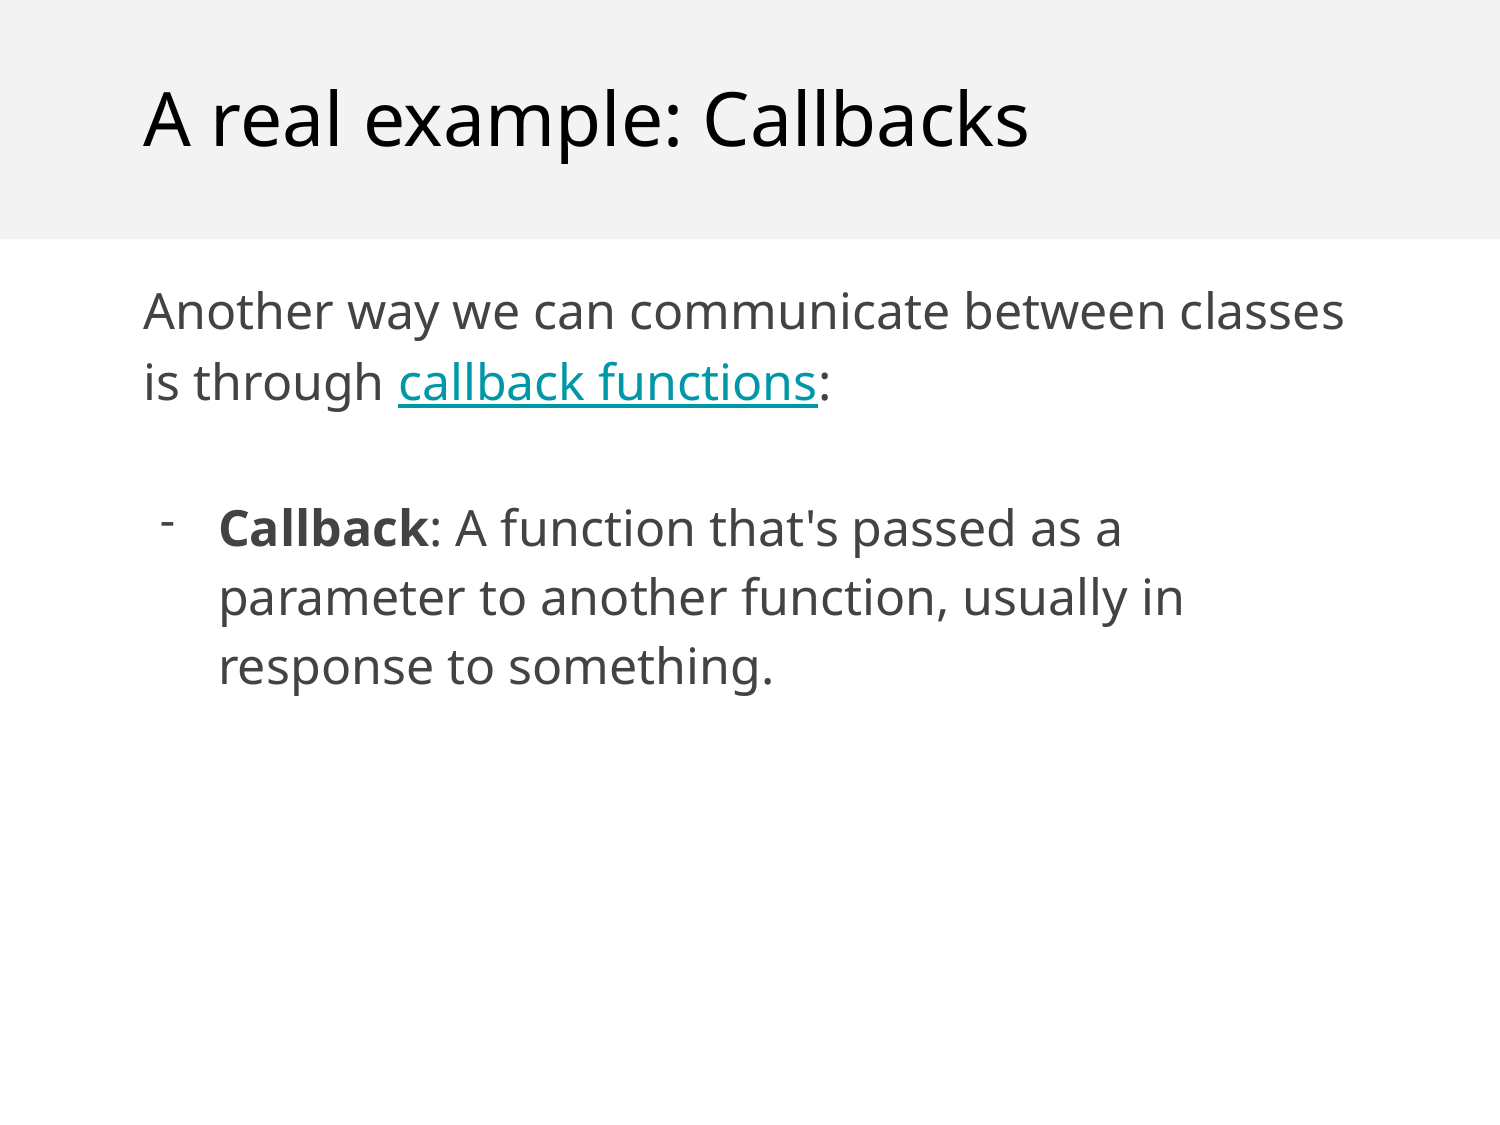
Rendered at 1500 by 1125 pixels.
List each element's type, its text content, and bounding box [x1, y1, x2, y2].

title A real example: Callbacks [128, 56, 1372, 183]
list Another way we can communicate between classes is through callback functions: Callback: A function that's passed as a parameter to another function, usually in response to something. [128, 255, 1372, 1004]
